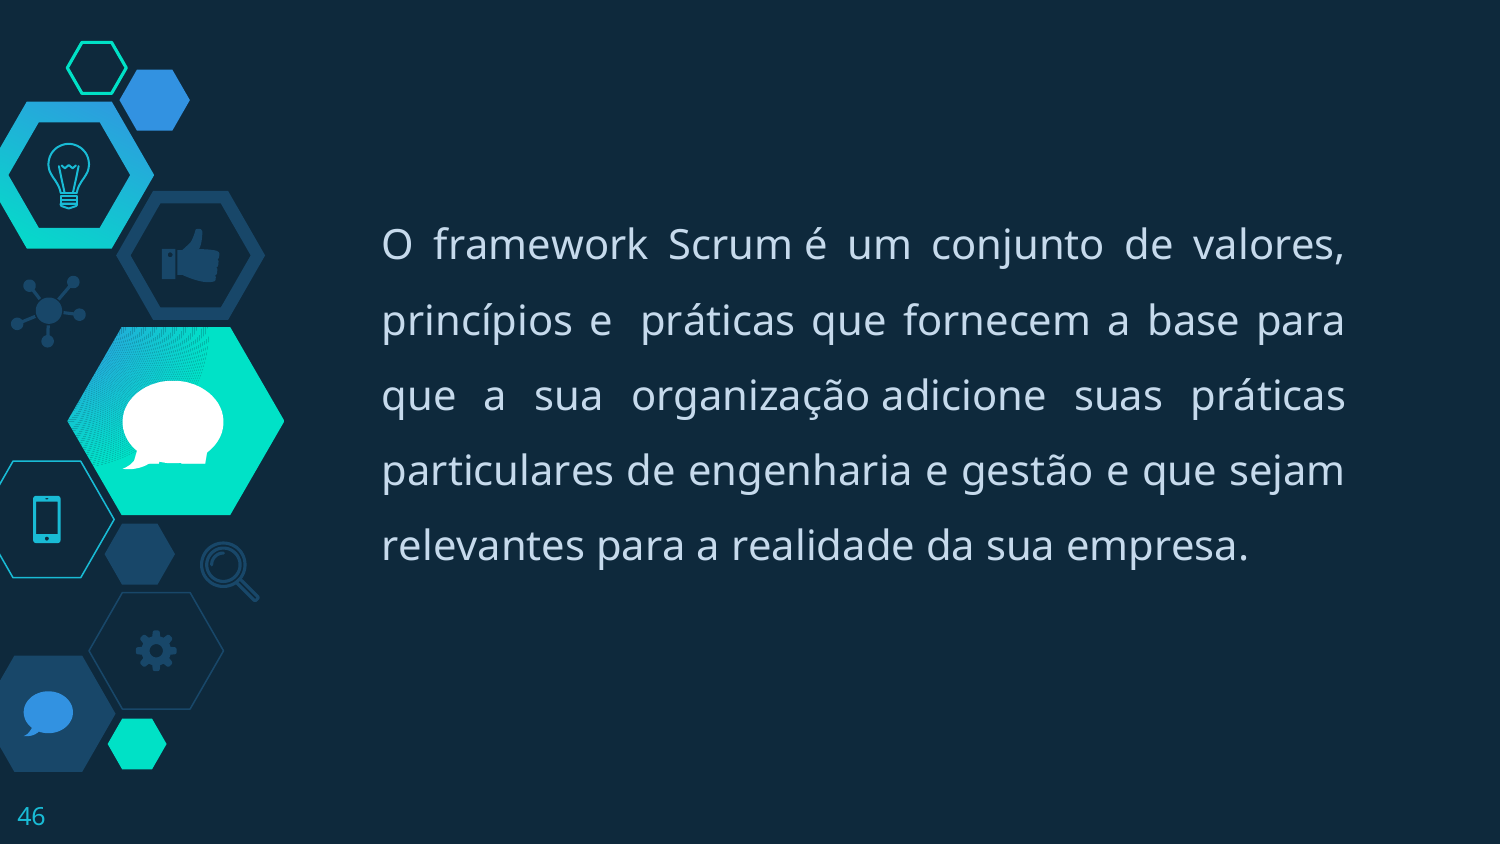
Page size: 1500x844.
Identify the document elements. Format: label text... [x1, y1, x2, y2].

text_box 46 [2, 785, 93, 844]
text_box [122, 380, 223, 469]
list O framework Scrum é um conjunto de valores, princípios e práticas que fornecem a base para que a sua organização adicione suas práticas particulares de engenharia e gestão e que sejam relevantes para a realidade da sua empresa. [341, 170, 1373, 592]
